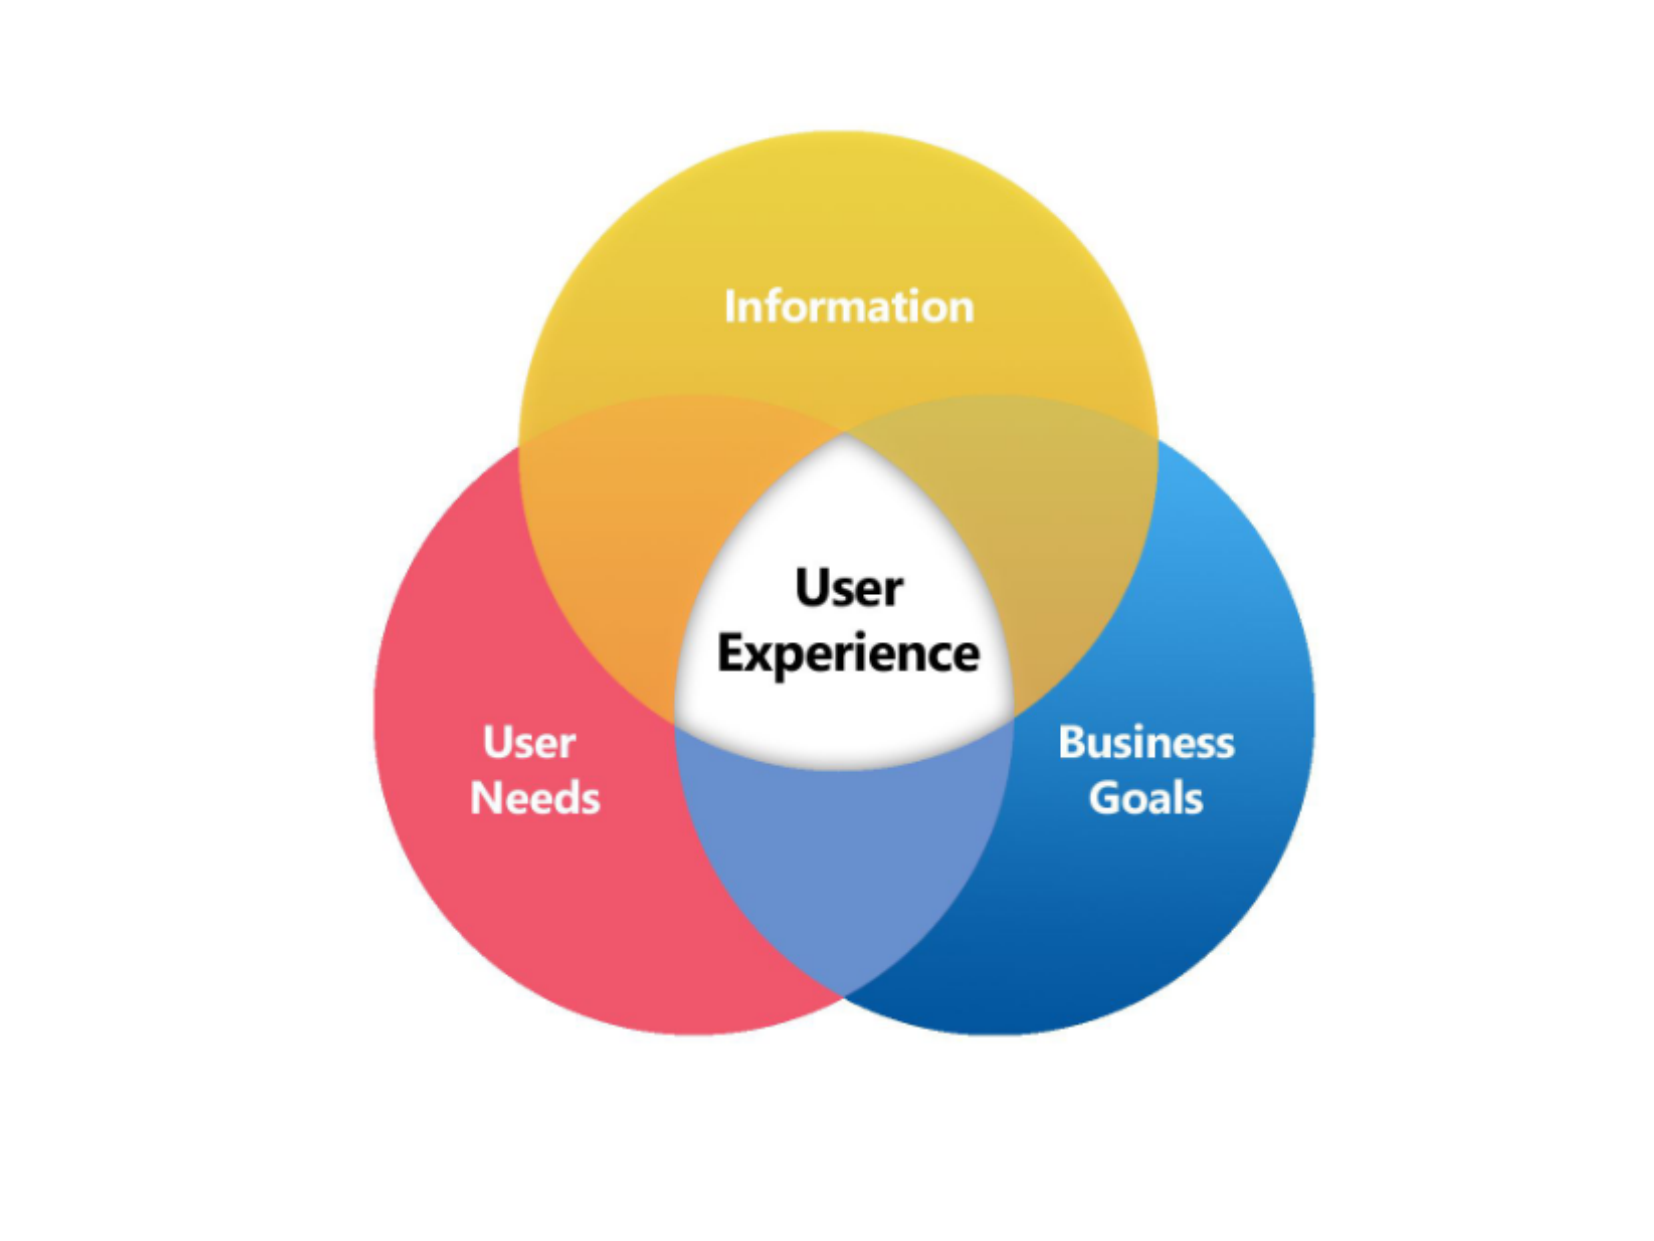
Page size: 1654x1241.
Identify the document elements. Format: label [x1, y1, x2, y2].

picture [271, 68, 1441, 1114]
